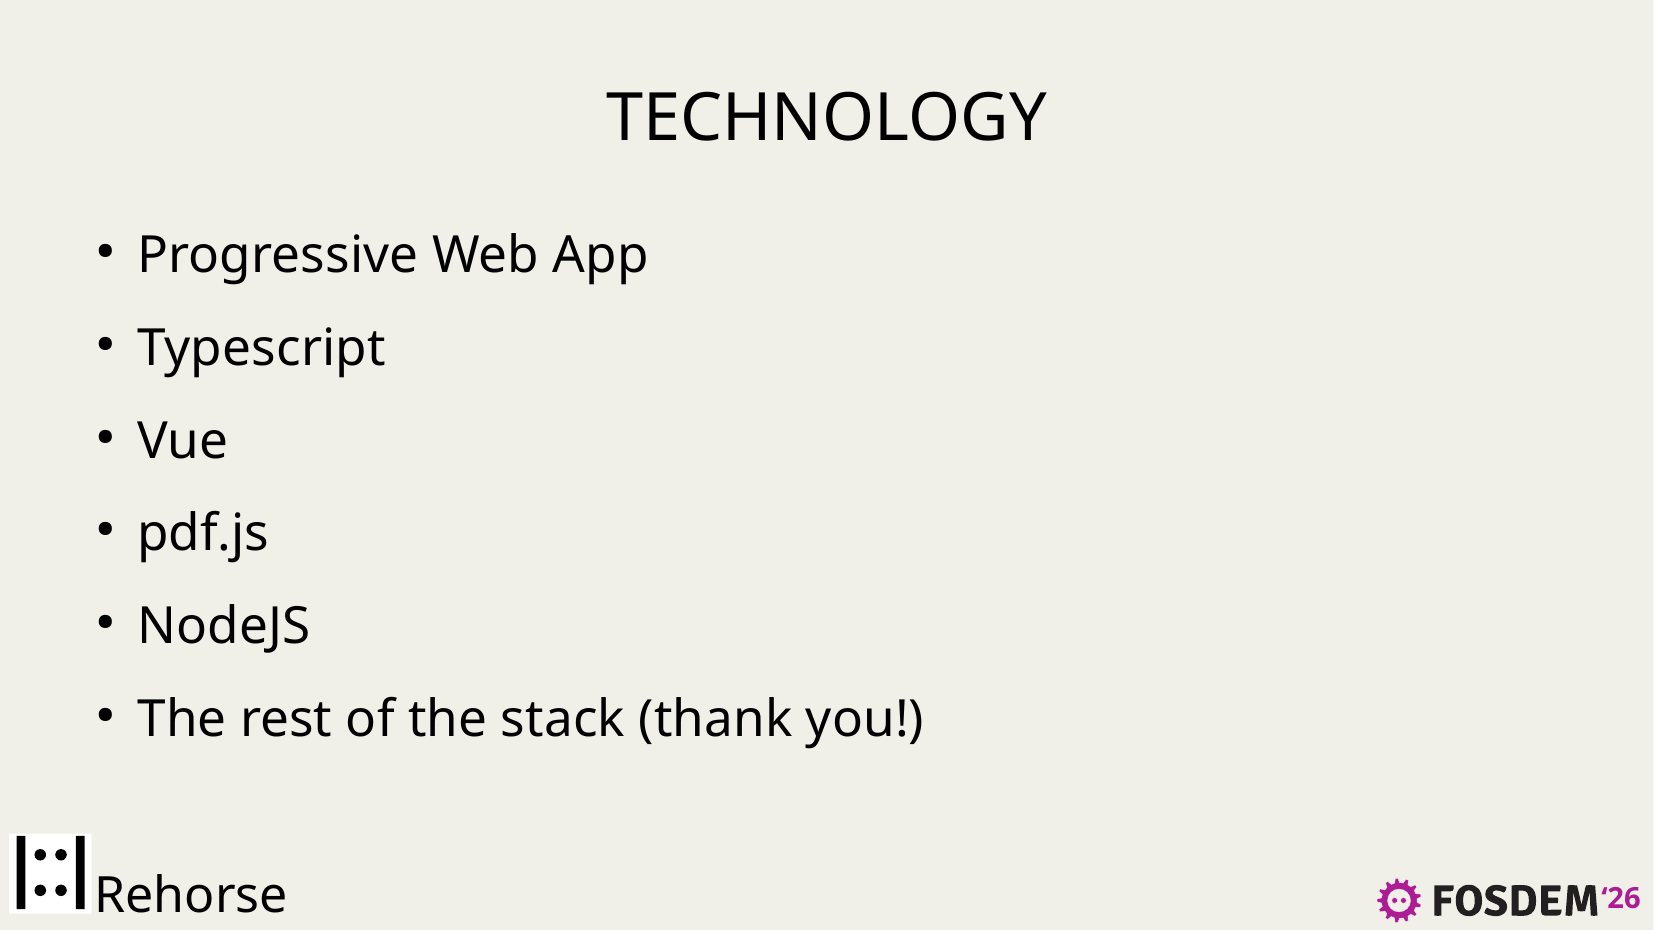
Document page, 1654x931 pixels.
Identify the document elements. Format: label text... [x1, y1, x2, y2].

list Progressive Web App Typescript Vue pdf.js NodeJS The rest of the stack (thank you!) [82, 217, 1571, 758]
title Technology [82, 37, 1571, 193]
